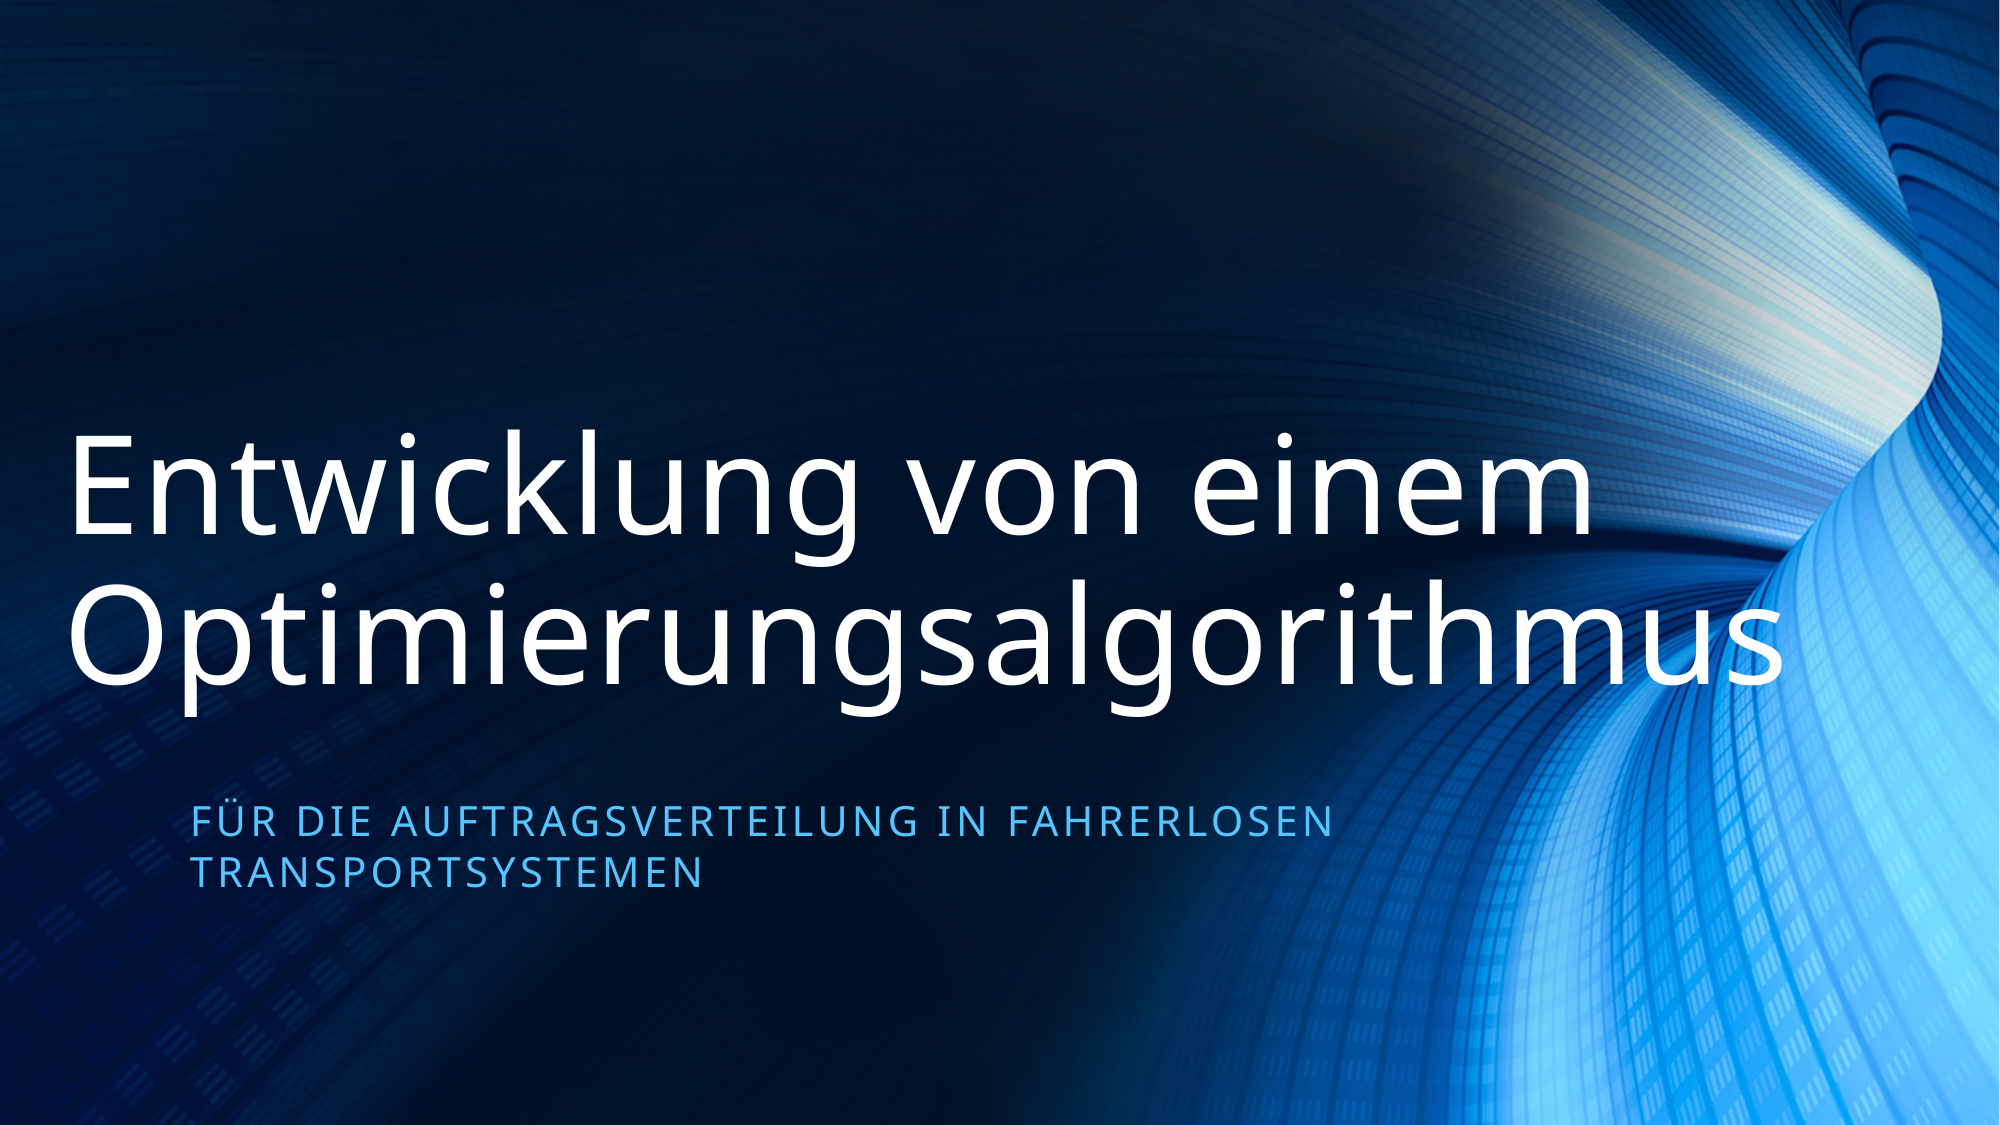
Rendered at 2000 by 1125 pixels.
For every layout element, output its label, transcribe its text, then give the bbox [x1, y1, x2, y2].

subtitle für die Auftragsverteilung in fahrerlosen Transportsystemen [174, 787, 1525, 988]
title Entwicklung von einem Optimierungsalgorithmus [48, 403, 1951, 722]
